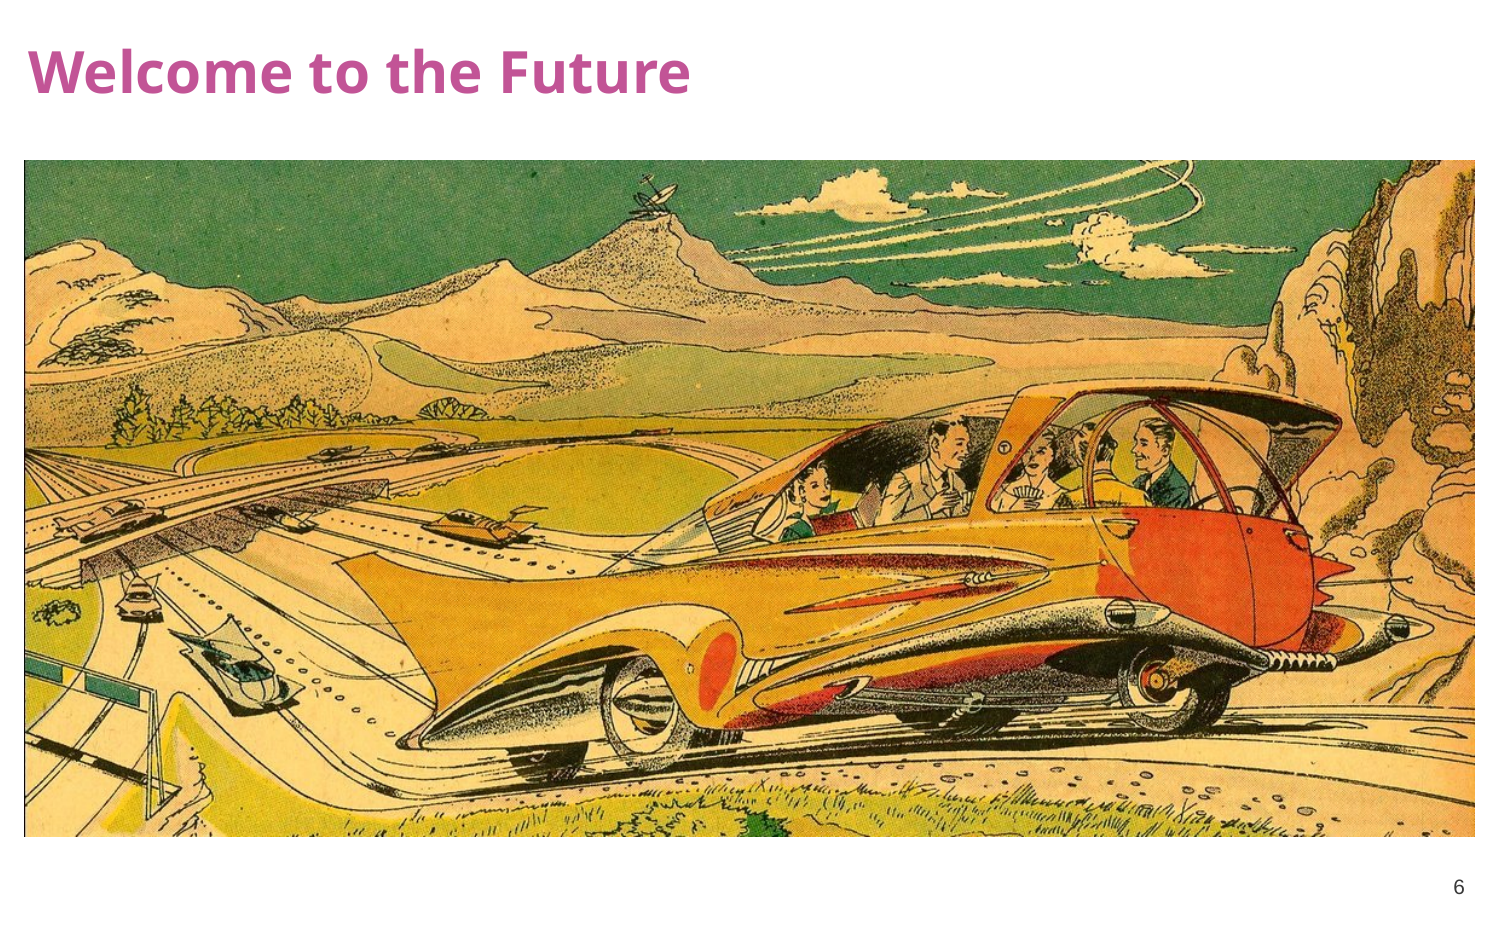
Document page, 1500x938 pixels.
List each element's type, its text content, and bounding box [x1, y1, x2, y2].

slide_number <number> [1389, 849, 1480, 922]
picture [24, 160, 1475, 837]
title Welcome to the Future [13, 20, 1480, 136]
